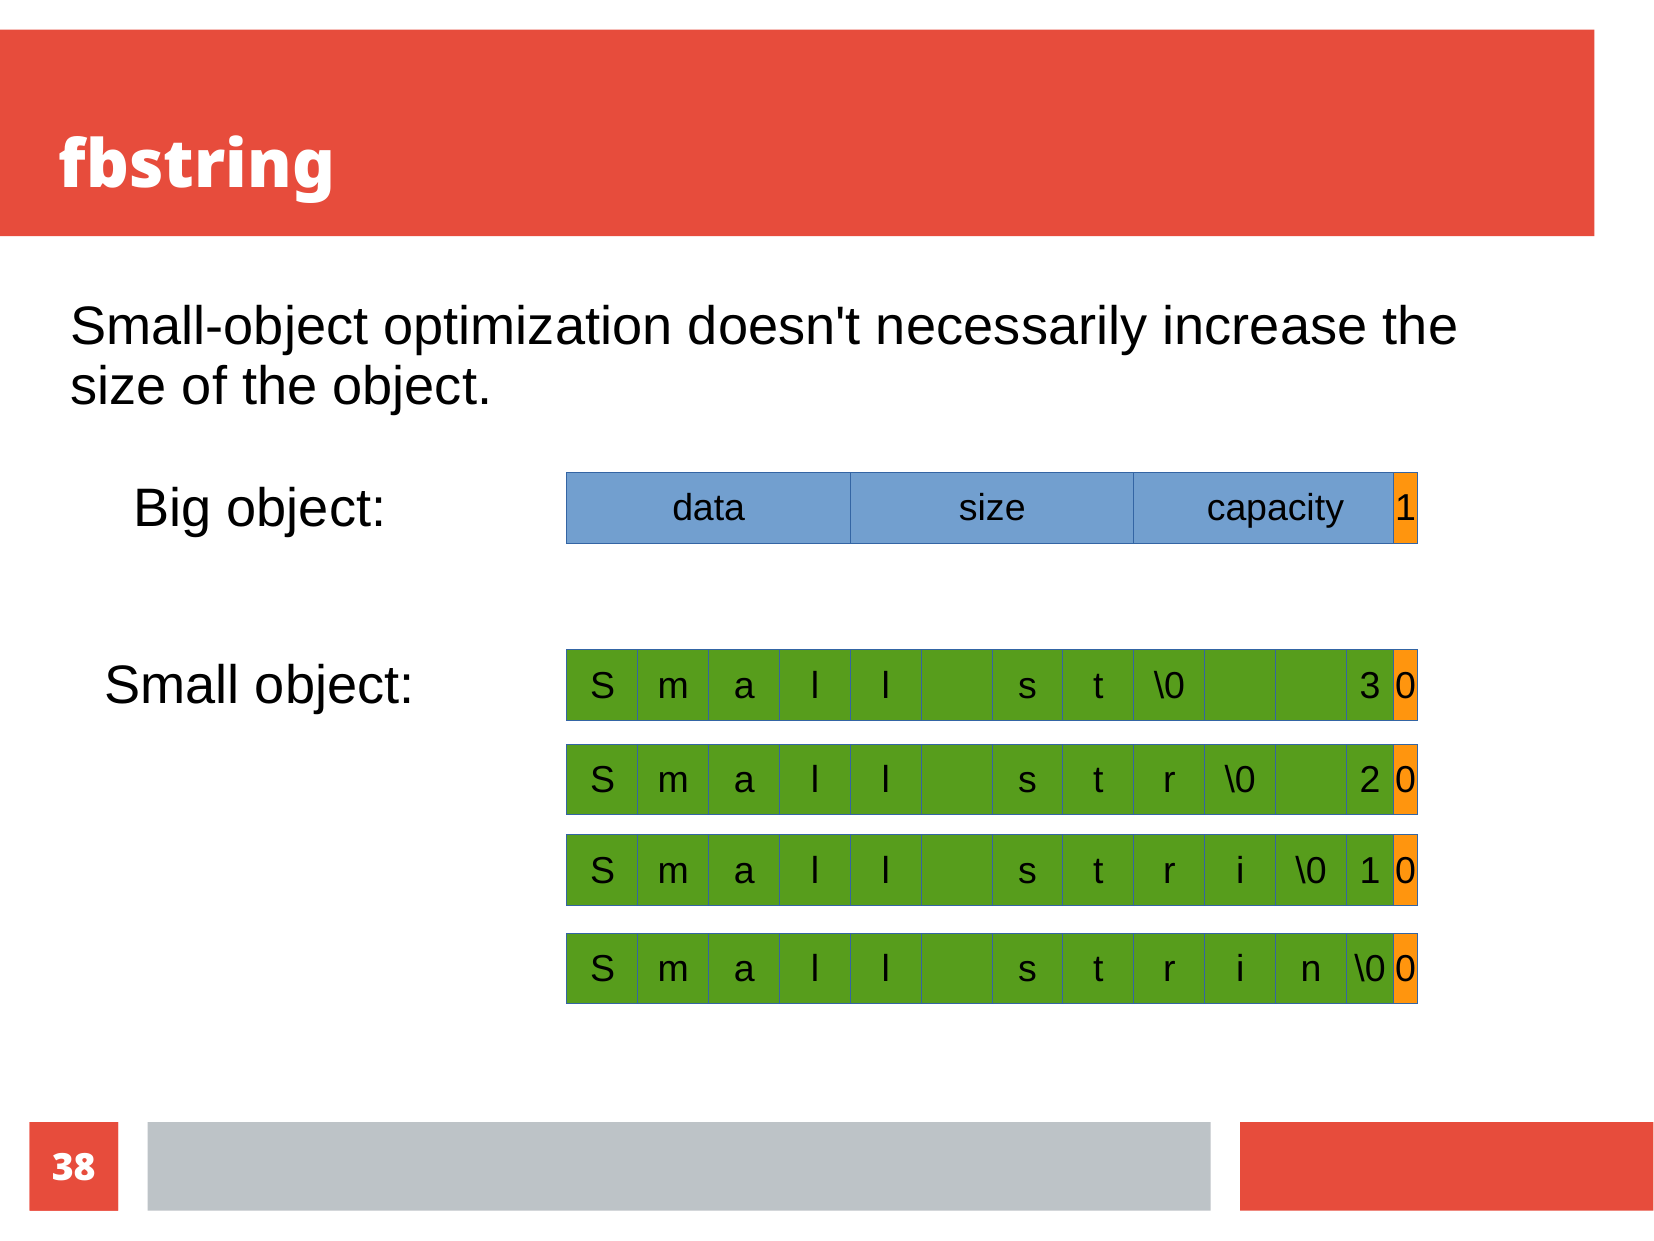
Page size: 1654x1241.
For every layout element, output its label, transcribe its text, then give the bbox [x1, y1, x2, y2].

text_box l [779, 933, 850, 1004]
text_box t [1062, 649, 1133, 721]
text_box l [850, 649, 921, 721]
text_box 2 [1347, 744, 1393, 815]
text_box t [1062, 834, 1133, 906]
text_box S [566, 744, 637, 815]
text_box a [708, 744, 779, 815]
text_box t [1062, 744, 1133, 815]
text_box i [1204, 834, 1275, 906]
text_box [921, 834, 992, 906]
text_box l [850, 933, 921, 1004]
text_box m [637, 834, 708, 906]
text_box Small-object optimization doesn't necessarily increase the size of the object. [34, 295, 1559, 449]
text_box l [779, 744, 850, 815]
text_box [921, 933, 992, 1004]
text_box \0 [1275, 834, 1347, 906]
text_box l [779, 649, 850, 721]
text_box \0 [1347, 933, 1393, 1004]
text_box m [637, 744, 708, 815]
text_box a [708, 933, 779, 1004]
text_box 0 [1393, 933, 1418, 1004]
text_box 1 [1347, 834, 1393, 906]
text_box data [566, 472, 850, 544]
text_box l [779, 834, 850, 906]
text_box \0 [1133, 649, 1204, 721]
text_box S [566, 649, 637, 721]
text_box Big object: [118, 472, 402, 544]
title fbstring [59, 59, 1595, 207]
text_box r [1133, 744, 1204, 815]
text_box 0 [1393, 649, 1418, 721]
text_box s [992, 744, 1062, 815]
text_box r [1133, 834, 1204, 906]
text_box n [1275, 933, 1347, 1004]
text_box i [1204, 933, 1275, 1004]
text_box m [637, 649, 708, 721]
text_box S [566, 933, 637, 1004]
text_box 3 [1347, 649, 1393, 721]
text_box r [1133, 933, 1204, 1004]
text_box s [992, 933, 1062, 1004]
text_box m [637, 933, 708, 1004]
text_box [921, 649, 992, 721]
text_box a [708, 834, 779, 906]
text_box S [566, 834, 637, 906]
text_box l [850, 834, 921, 906]
text_box size [850, 472, 1133, 544]
text_box 0 [1393, 834, 1418, 906]
text_box 0 [1393, 744, 1418, 815]
text_box [1204, 649, 1347, 721]
text_box capacity [1133, 472, 1393, 544]
text_box [1275, 744, 1347, 815]
text_box 1 [1393, 472, 1418, 544]
text_box Small object: [118, 649, 402, 721]
text_box \0 [1204, 744, 1275, 815]
text_box l [850, 744, 921, 815]
text_box t [1062, 933, 1133, 1004]
text_box a [708, 649, 779, 721]
text_box s [992, 649, 1062, 721]
text_box [921, 744, 992, 815]
text_box s [992, 834, 1062, 906]
